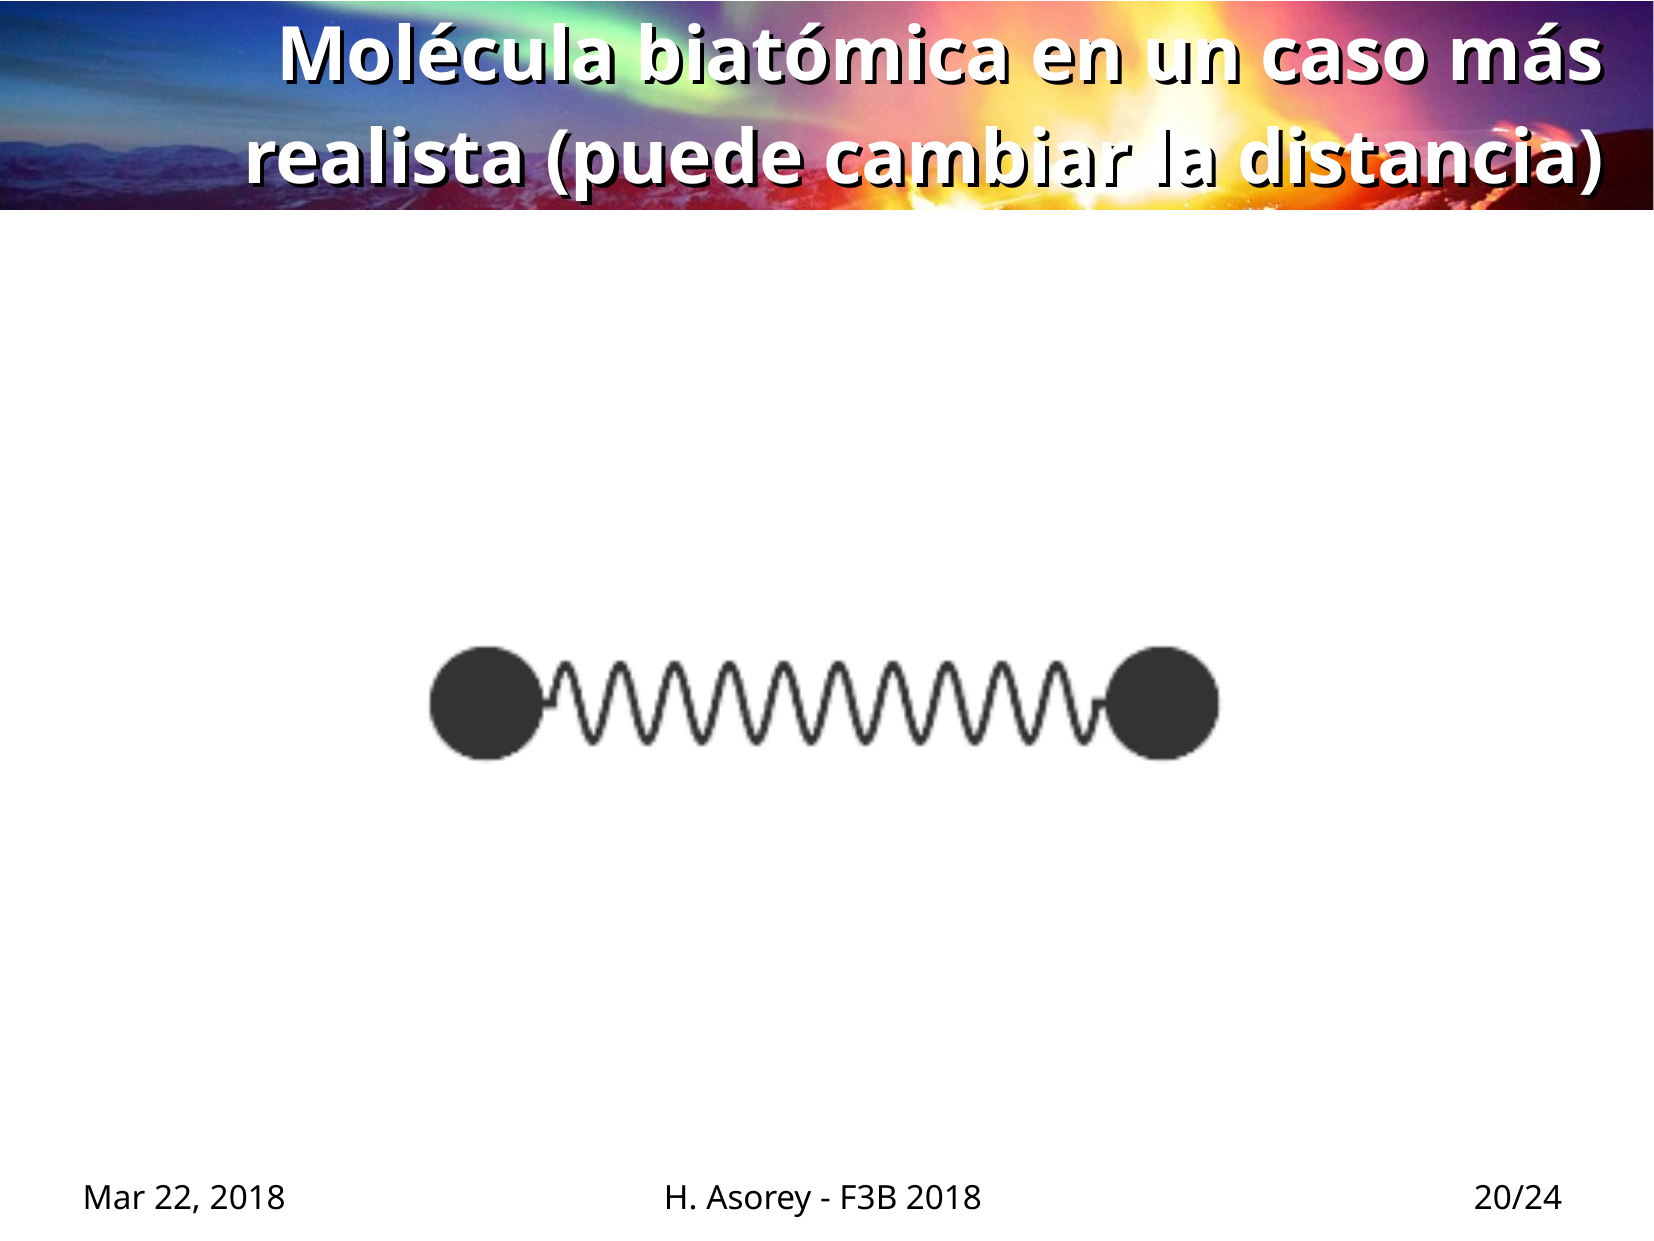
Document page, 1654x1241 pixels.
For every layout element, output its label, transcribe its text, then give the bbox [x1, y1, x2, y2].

title Molécula biatómica en un caso más realista (puede cambiar la distancia) [45, 11, 1606, 195]
picture [0, 1, 1654, 210]
picture [375, 254, 1276, 1156]
